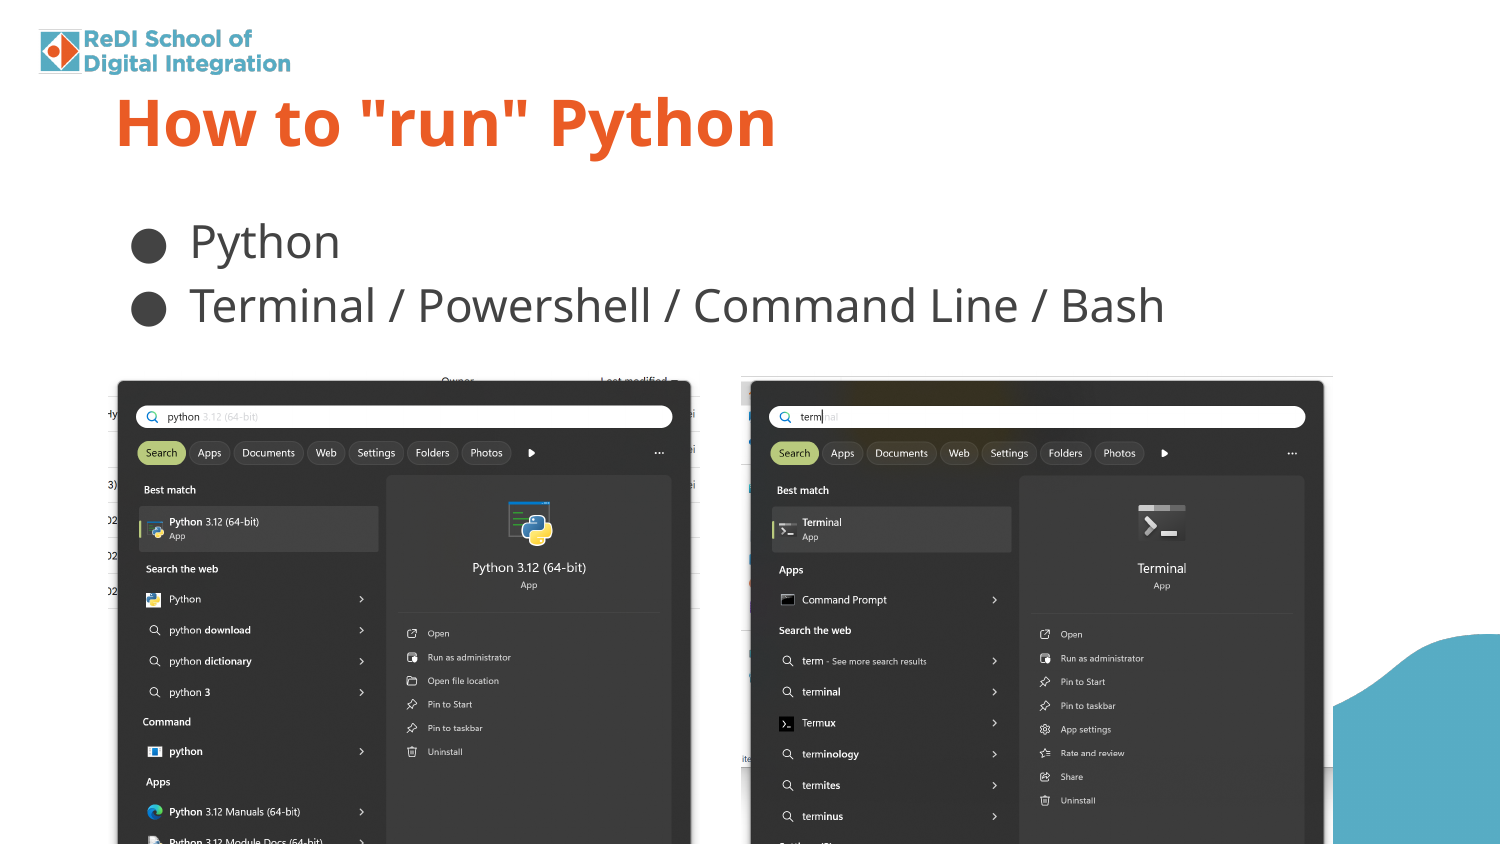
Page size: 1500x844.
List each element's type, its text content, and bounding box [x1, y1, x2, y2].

text_box Python Terminal / Powershell / Command Line / Bash [108, 199, 1386, 790]
text_box How to "run" Python [108, 91, 1361, 215]
picture [108, 371, 700, 844]
picture [38, 27, 291, 75]
picture [741, 371, 1500, 844]
